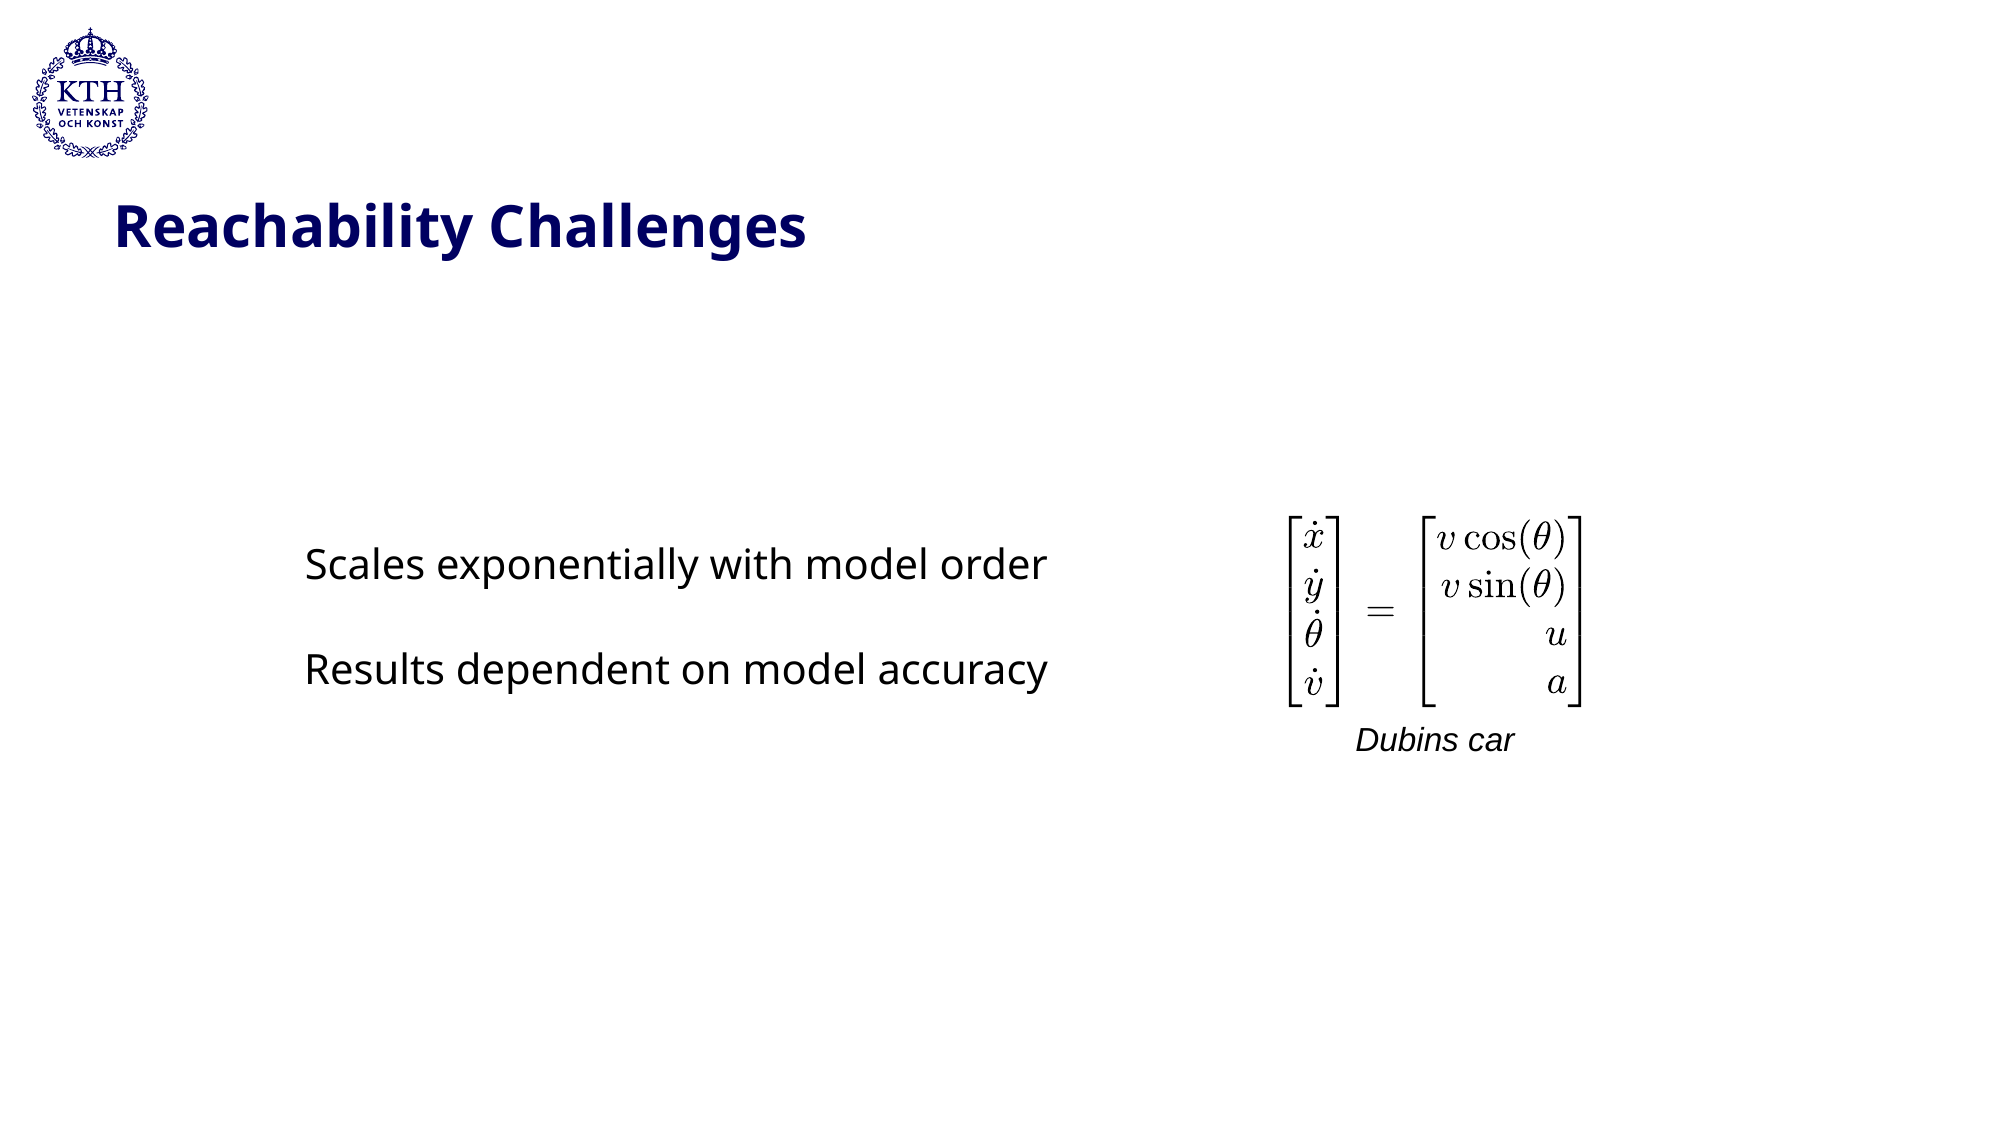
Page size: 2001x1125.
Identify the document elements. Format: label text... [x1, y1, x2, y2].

list Scales exponentially with model order Results dependent on model accuracy [98, 307, 1063, 916]
text_box Dubins car [1287, 714, 1583, 768]
picture [1287, 514, 1583, 709]
title Reachability Challenges [98, 179, 1902, 273]
